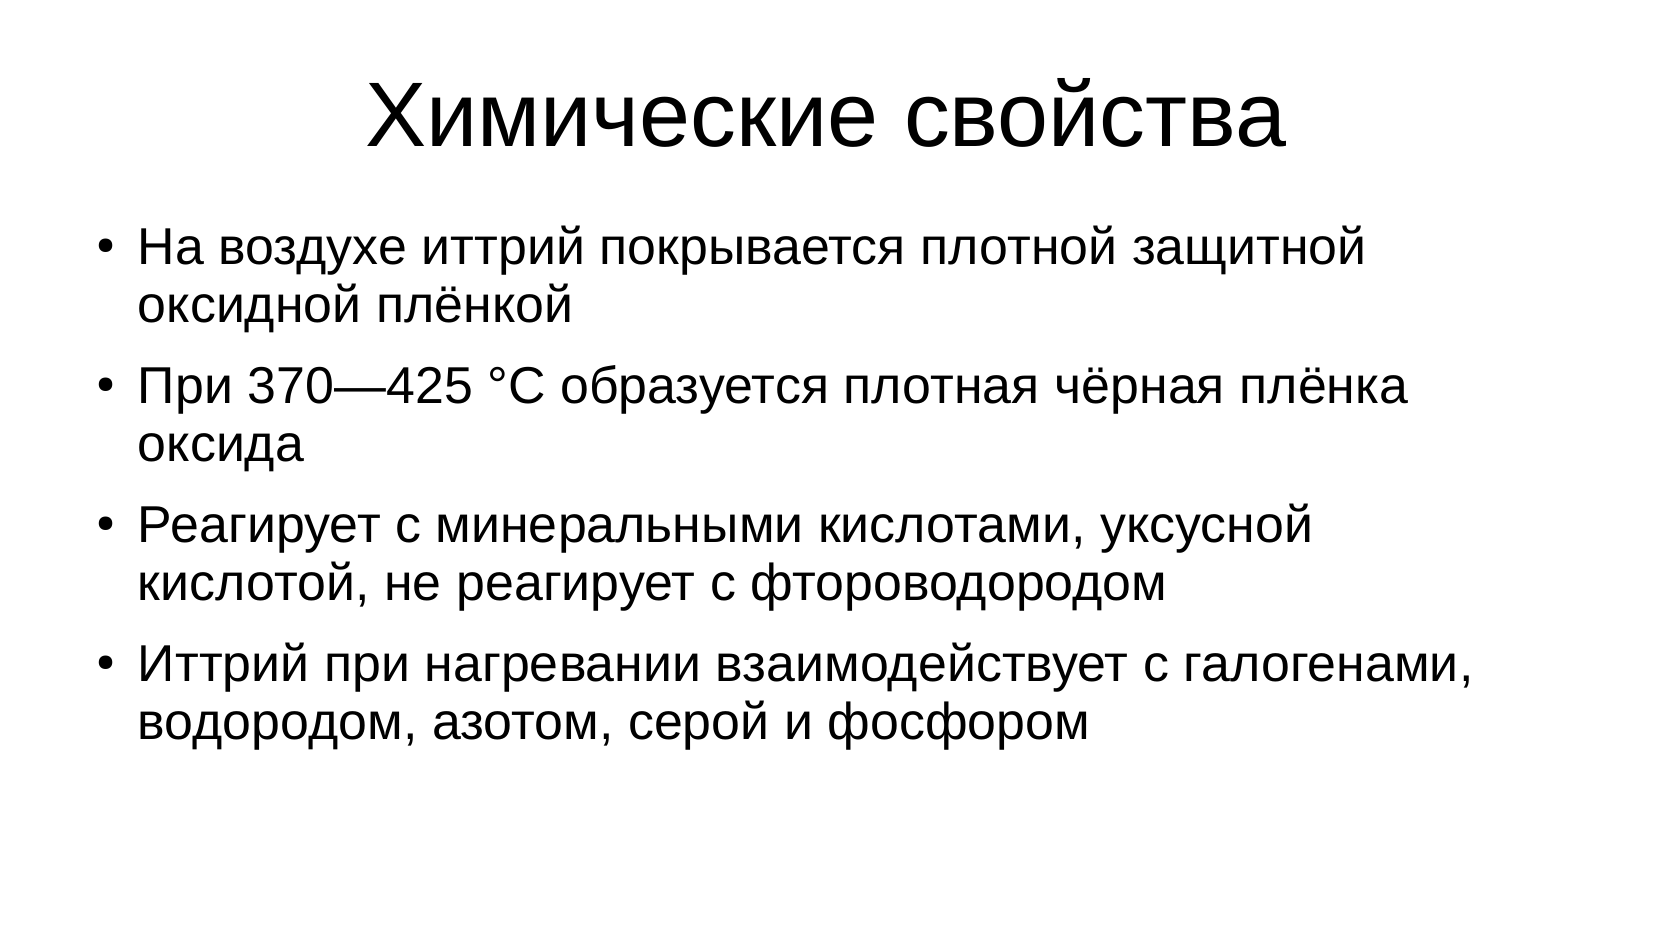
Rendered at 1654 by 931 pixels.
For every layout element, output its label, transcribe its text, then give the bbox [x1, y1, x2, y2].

title Химические свойства [82, 37, 1571, 193]
list На воздухе иттрий покрывается плотной защитной оксидной плёнкой При 370—425 °C образуется плотная чёрная плёнка оксида Реагирует с минеральными кислотами, уксусной кислотой, не реагирует с фтороводородом Иттрий при нагревании взаимодействует с галогенами, водородом, азотом, серой и фосфором [82, 217, 1506, 758]
